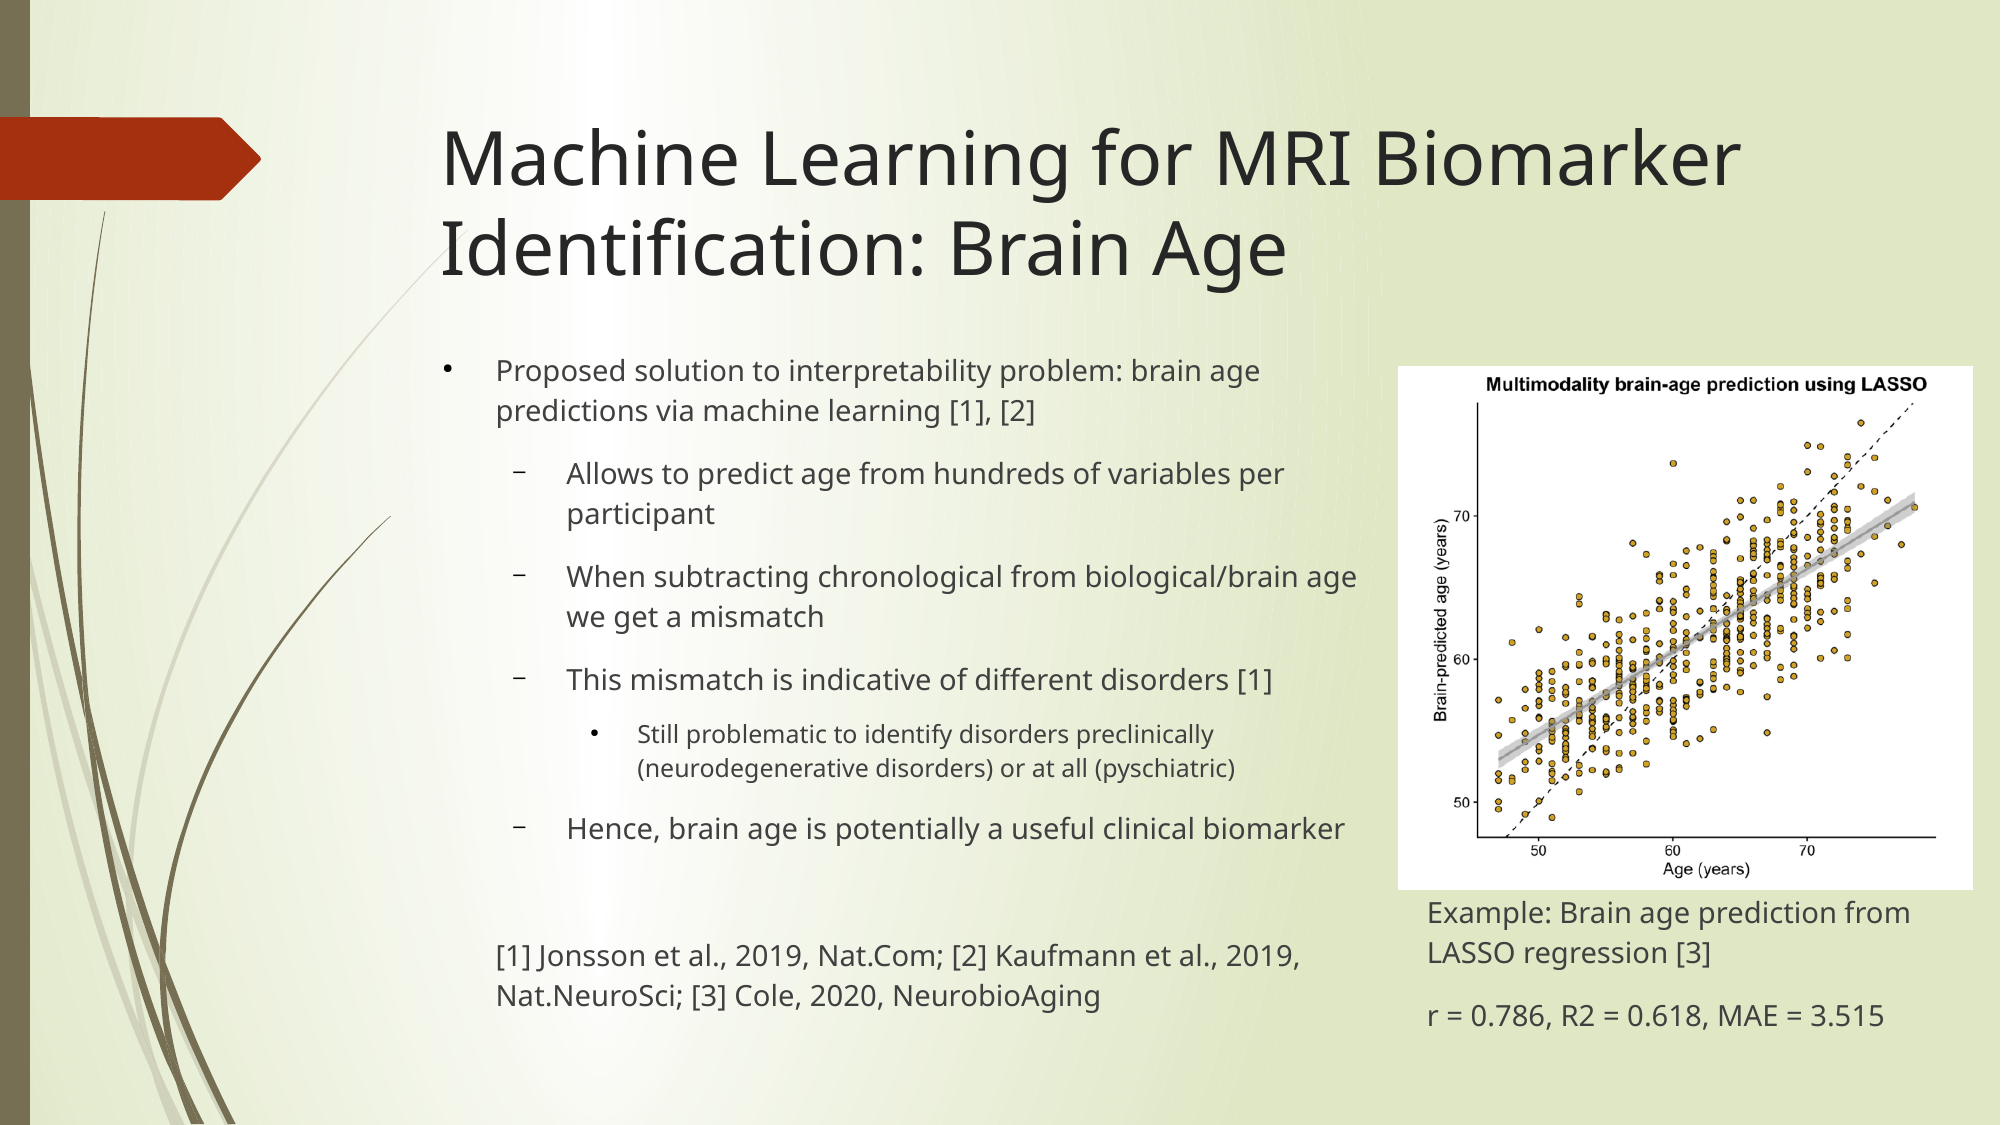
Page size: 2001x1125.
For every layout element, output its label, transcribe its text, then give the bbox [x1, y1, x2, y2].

title Machine Learning for MRI Biomarker Identification: Brain Age [425, 102, 1890, 313]
text_box Example: Brain age prediction from LASSO regression [3] r = 0.786, R2 = 0.618, MAE = 3.515 [1426, 892, 1959, 1019]
list Proposed solution to interpretability problem: brain age predictions via machine learning [1], [2] Allows to predict age from hundreds of variables per participant When subtracting chronological from biological/brain age we get a mismatch This mismatch is indicative of different disorders [1] Still problematic to identify disorders preclinically (neurodegenerative disorders) or at all (pyschiatric) Hence, brain age is potentially a useful clinical biomarker [1] Jonsson et al., 2019, Nat.Com; [2] Kaufmann et al., 2019, Nat.NeuroSci; [3] Cole, 2020, NeurobioAging [424, 350, 1394, 980]
picture [1398, 366, 1973, 890]
